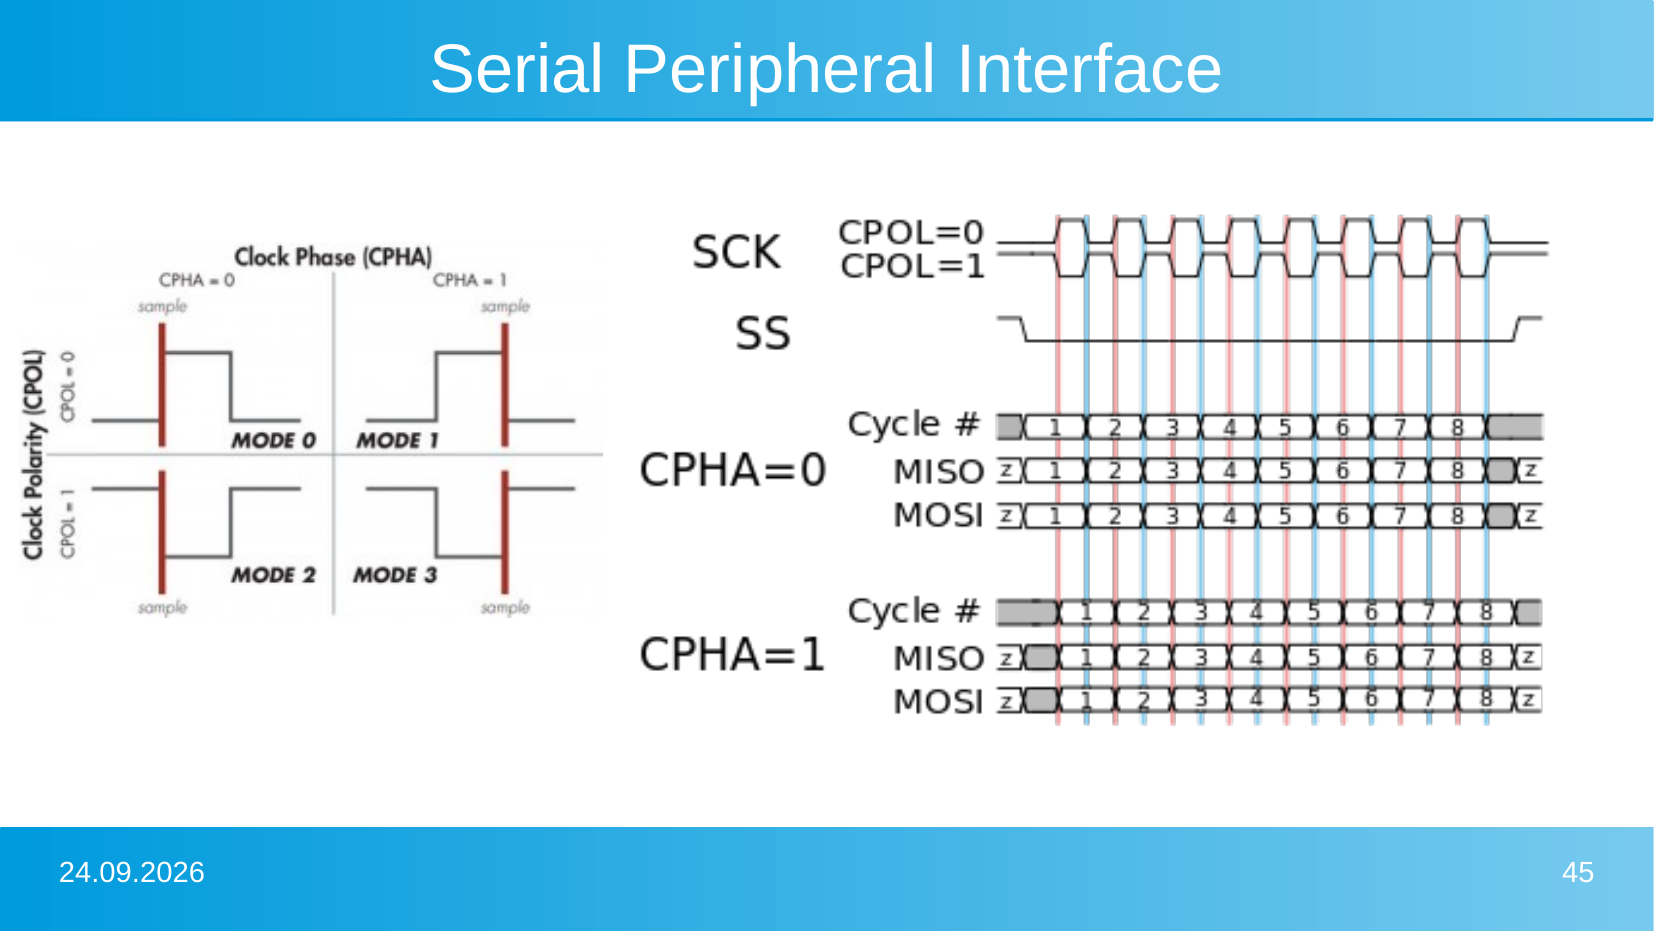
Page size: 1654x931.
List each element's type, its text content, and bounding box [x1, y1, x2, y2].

title Serial Peripheral Interface [59, 29, 1595, 108]
picture [618, 192, 1576, 751]
picture [19, 242, 603, 618]
